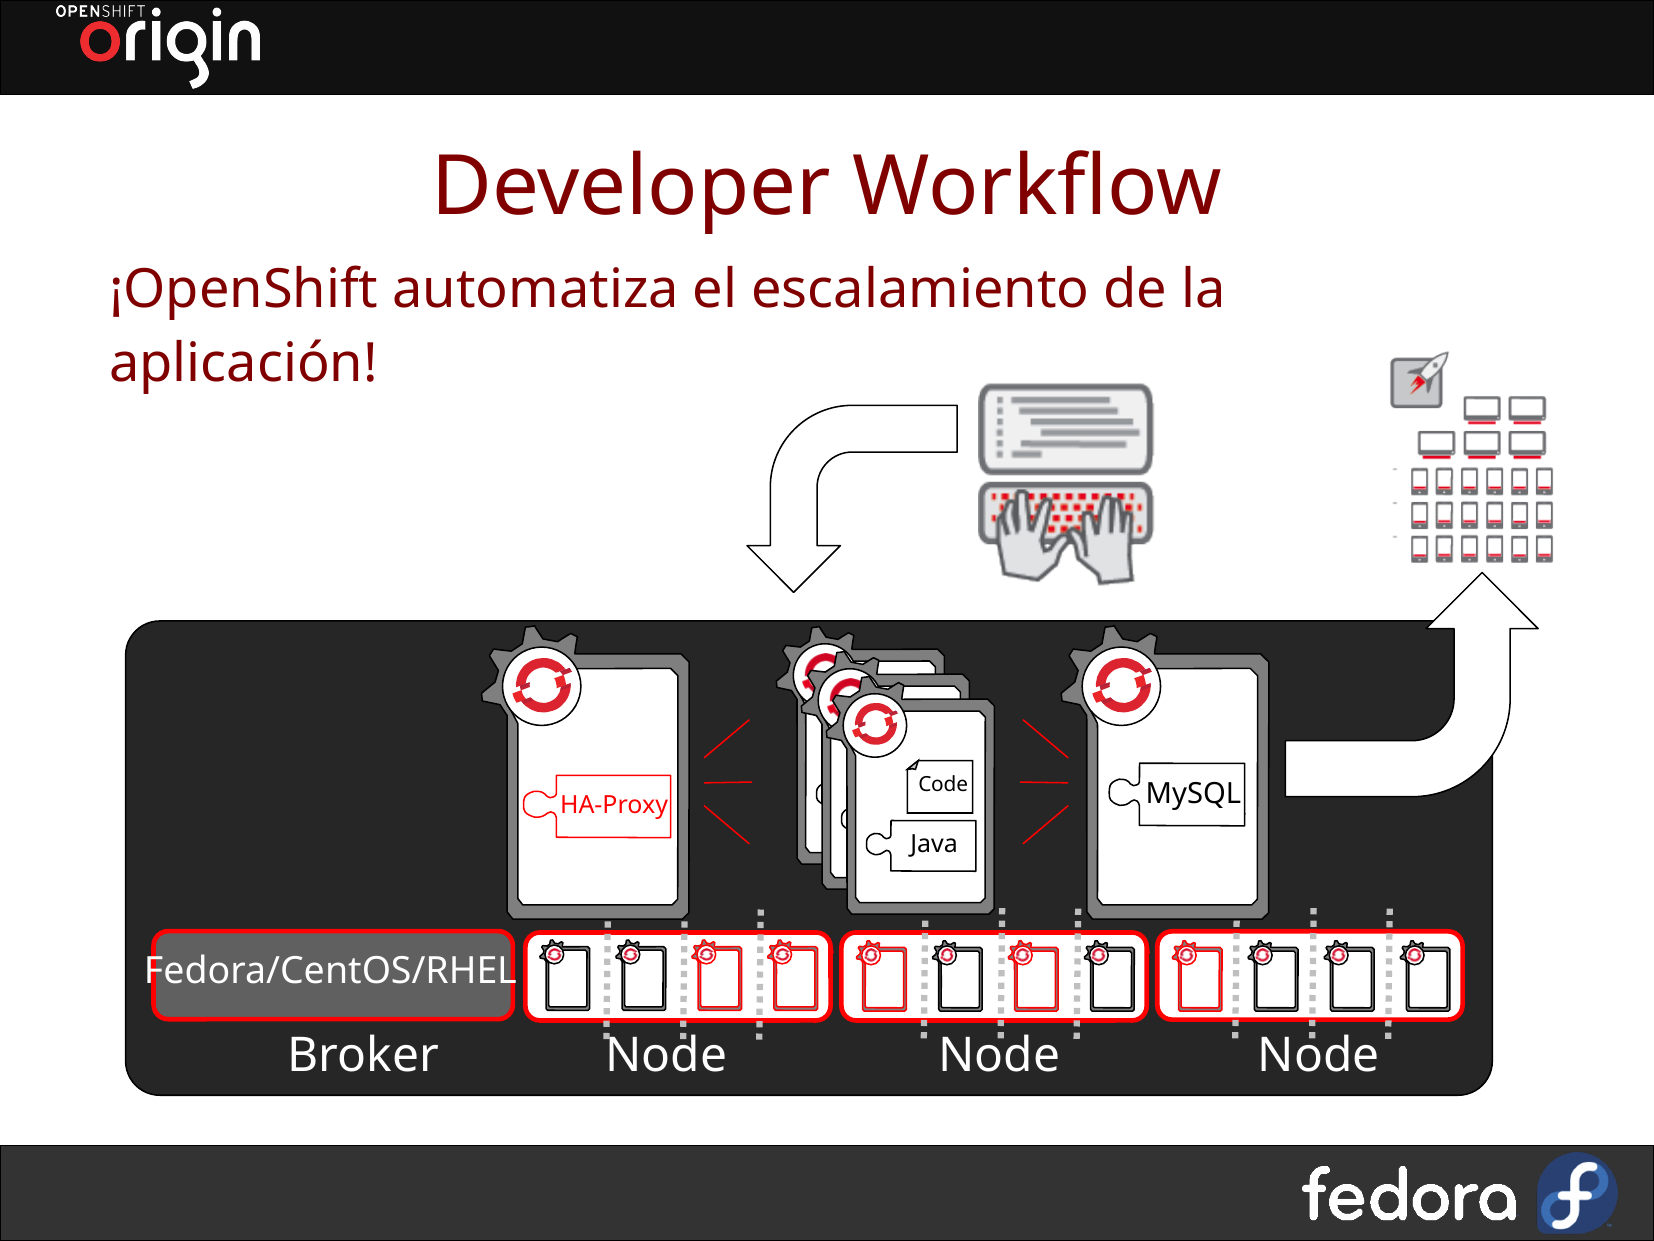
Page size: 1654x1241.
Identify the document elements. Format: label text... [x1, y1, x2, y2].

text_box MySQL [1130, 770, 1257, 818]
picture [775, 948, 790, 961]
picture [1407, 948, 1422, 962]
text_box [125, 573, 1539, 1096]
text_box ¡OpenShift automatiza el escalamiento de la aplicación! [94, 242, 1512, 383]
picture [1015, 948, 1030, 962]
text_box Broker [272, 1021, 455, 1090]
text_box Java [895, 822, 973, 866]
picture [864, 948, 878, 962]
picture [1331, 948, 1346, 962]
picture [1255, 948, 1270, 962]
picture [623, 948, 638, 961]
picture [1179, 948, 1194, 962]
picture [940, 948, 954, 962]
text_box Node [923, 1021, 1076, 1090]
picture [850, 698, 901, 749]
picture [1089, 651, 1156, 718]
picture [56, 5, 260, 89]
picture [547, 948, 562, 961]
picture [1365, 335, 1602, 573]
title Developer Workflow [82, 78, 1571, 287]
text_box Fedora/CentOS/RHEL [128, 942, 533, 1000]
picture [699, 948, 714, 961]
picture [510, 651, 576, 718]
text_box Node [590, 1021, 743, 1090]
picture [826, 678, 861, 723]
picture [1299, 1151, 1619, 1235]
text_box Code [903, 764, 988, 804]
text_box Node [1242, 1021, 1396, 1090]
picture [801, 653, 836, 698]
picture [1091, 948, 1106, 962]
picture [978, 360, 1173, 610]
text_box HA-Proxy [544, 783, 684, 827]
